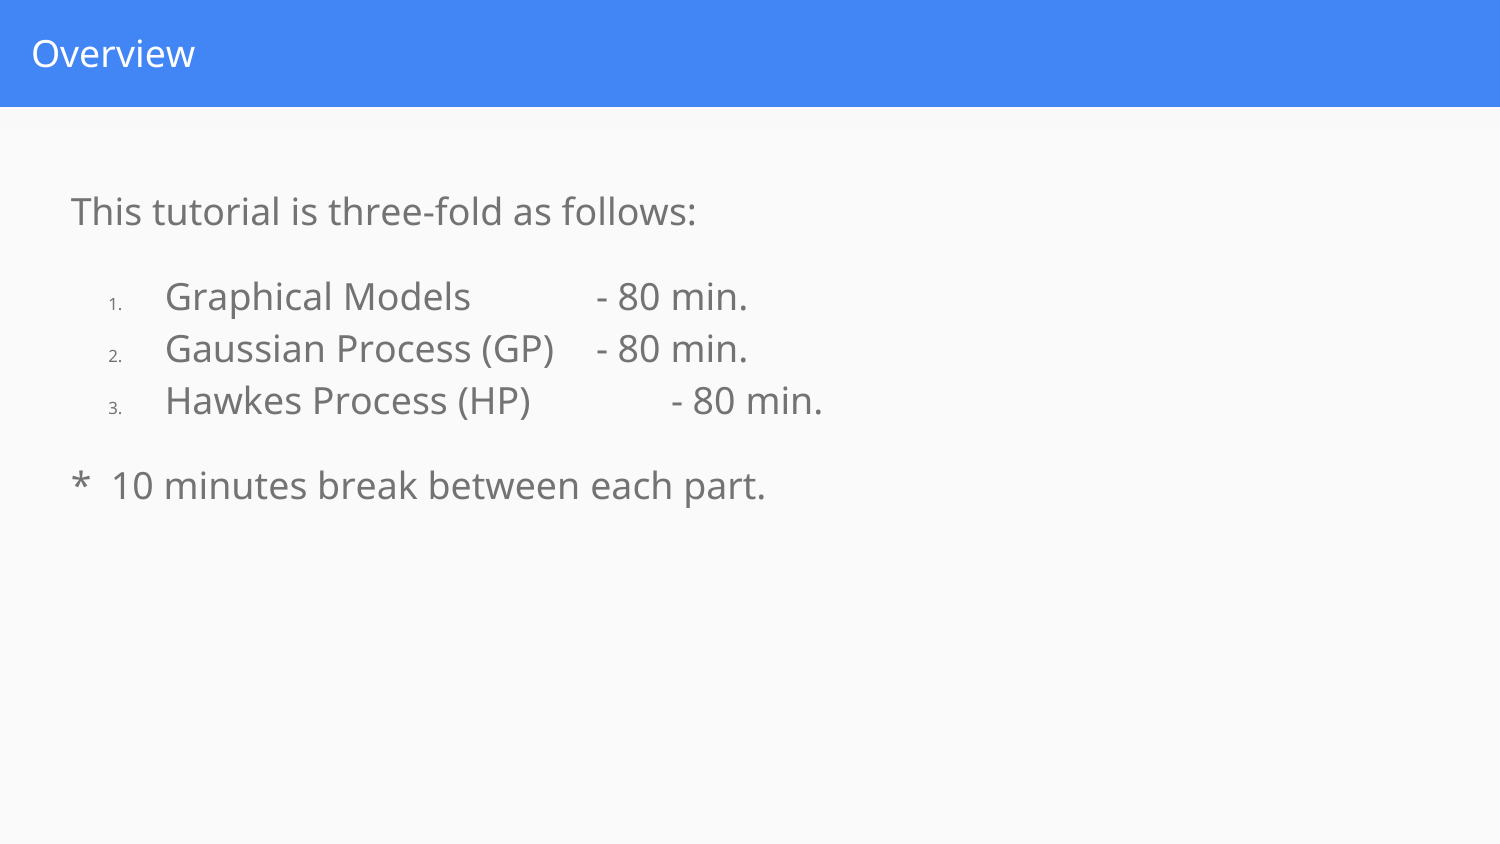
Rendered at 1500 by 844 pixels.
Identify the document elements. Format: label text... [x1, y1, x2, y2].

list This tutorial is three-fold as follows: Graphical Models - 80 min. Gaussian Process (GP) - 80 min. Hawkes Process (HP) - 80 min. * 10 minutes break between each part. [55, 166, 1448, 612]
title Overview [16, 2, 1465, 102]
